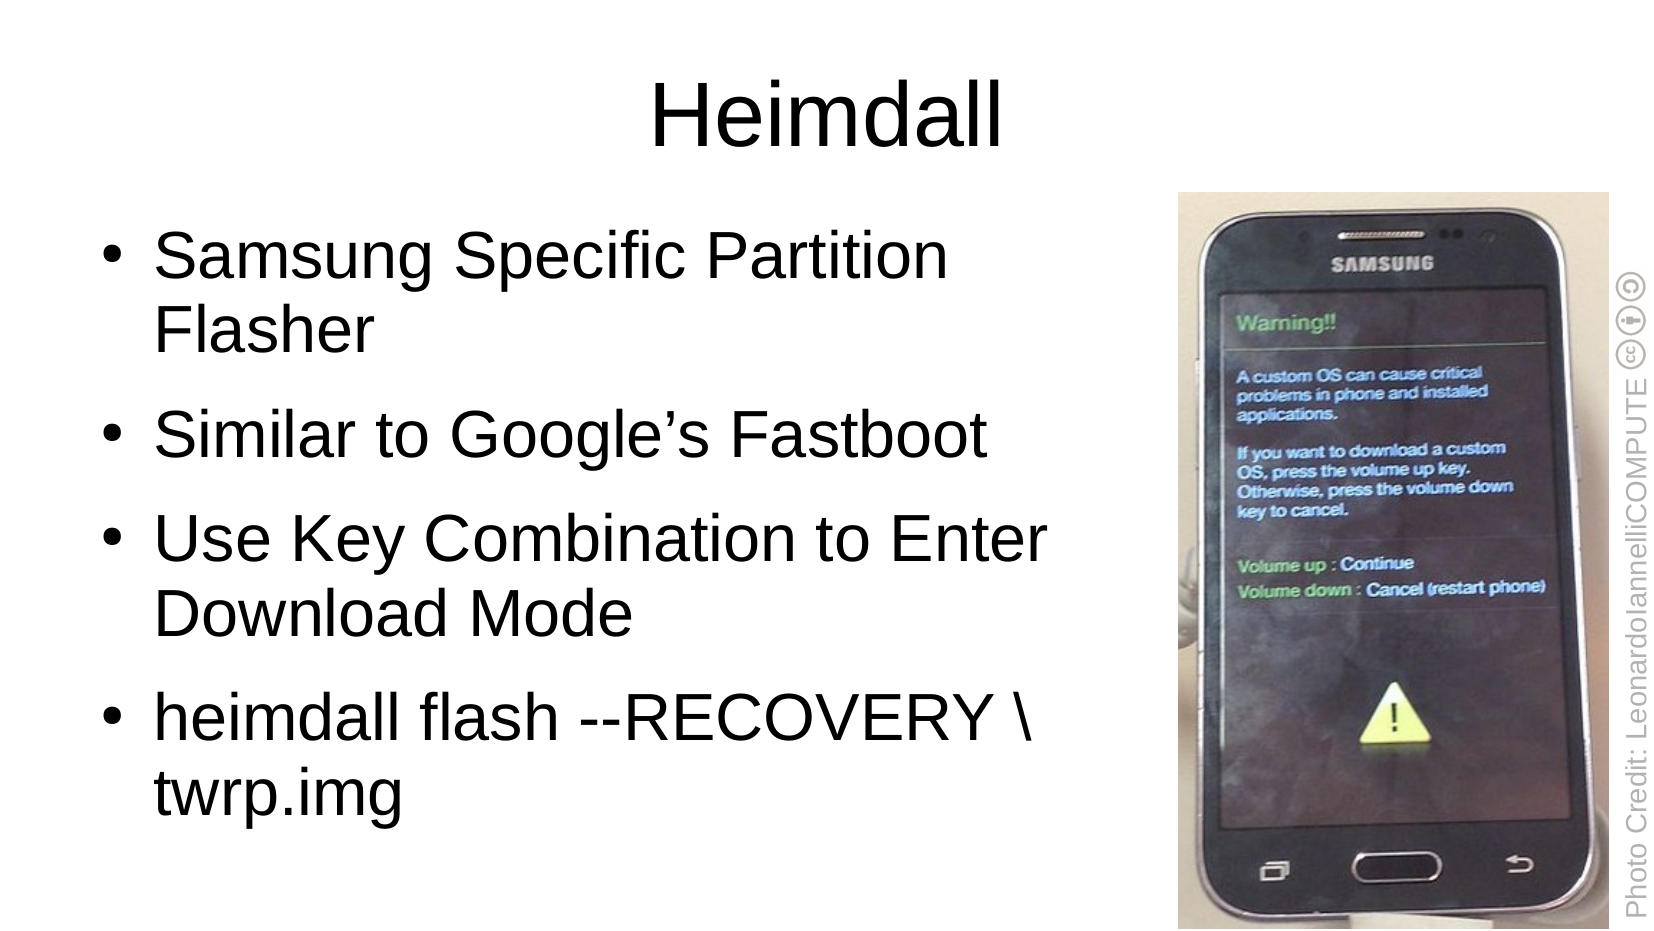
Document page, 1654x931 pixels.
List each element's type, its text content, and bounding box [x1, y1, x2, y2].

text_box Photo Credit: LeonardoIannelliCOMPUTE [1612, 270, 1654, 931]
picture [1610, 265, 1651, 374]
list Samsung Specific Partition Flasher Similar to Google’s Fastboot Use Key Combination to Enter Download Mode heimdall flash --RECOVERY \ twrp.img [82, 217, 1571, 931]
title Heimdall [82, 37, 1571, 193]
picture [1178, 192, 1609, 930]
